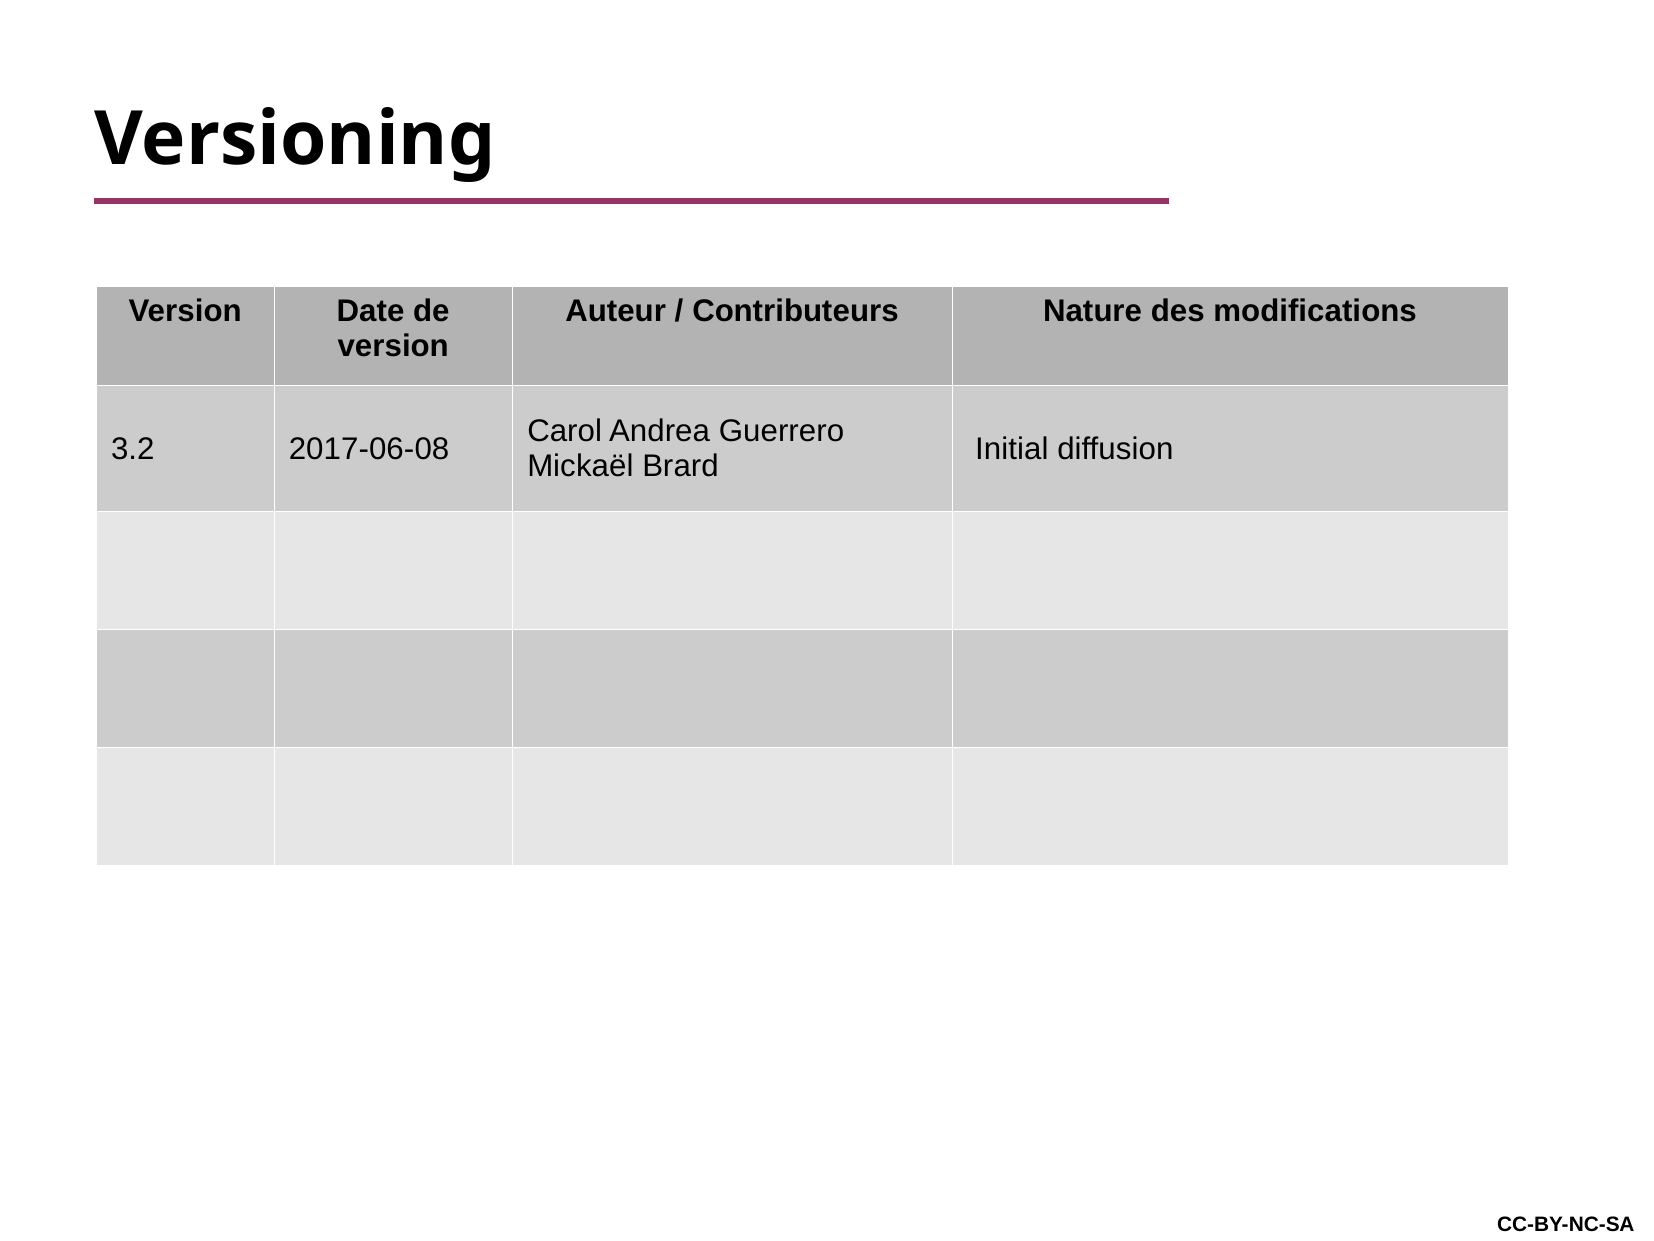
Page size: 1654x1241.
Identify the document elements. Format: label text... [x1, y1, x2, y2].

table_cell [953, 748, 1508, 865]
table_header Auteur / Contributeurs [513, 287, 952, 385]
table_cell [513, 630, 952, 747]
title Versioning [94, 31, 1571, 239]
text_box [94, 372, 1583, 1170]
table_cell [275, 630, 512, 747]
table_cell [97, 748, 274, 865]
table_cell [97, 512, 274, 629]
table_cell [275, 512, 512, 629]
table_cell [513, 512, 952, 629]
table_cell 3.2 [97, 386, 274, 511]
table_cell [953, 630, 1508, 747]
table_cell [513, 748, 952, 865]
table_cell Carol Andrea Guerrero Mickaël Brard [513, 386, 952, 511]
table_header Nature des modifications [953, 287, 1508, 385]
table_header Version [97, 287, 274, 385]
table_cell [275, 748, 512, 865]
table_cell [97, 630, 274, 747]
table_cell 2017-06-08 [275, 386, 512, 511]
table_cell [953, 512, 1508, 629]
text_box CC-BY-NC-SA [1482, 1204, 1654, 1241]
table_header Date de version [275, 287, 512, 385]
table_cell Initial diffusion [953, 386, 1508, 511]
